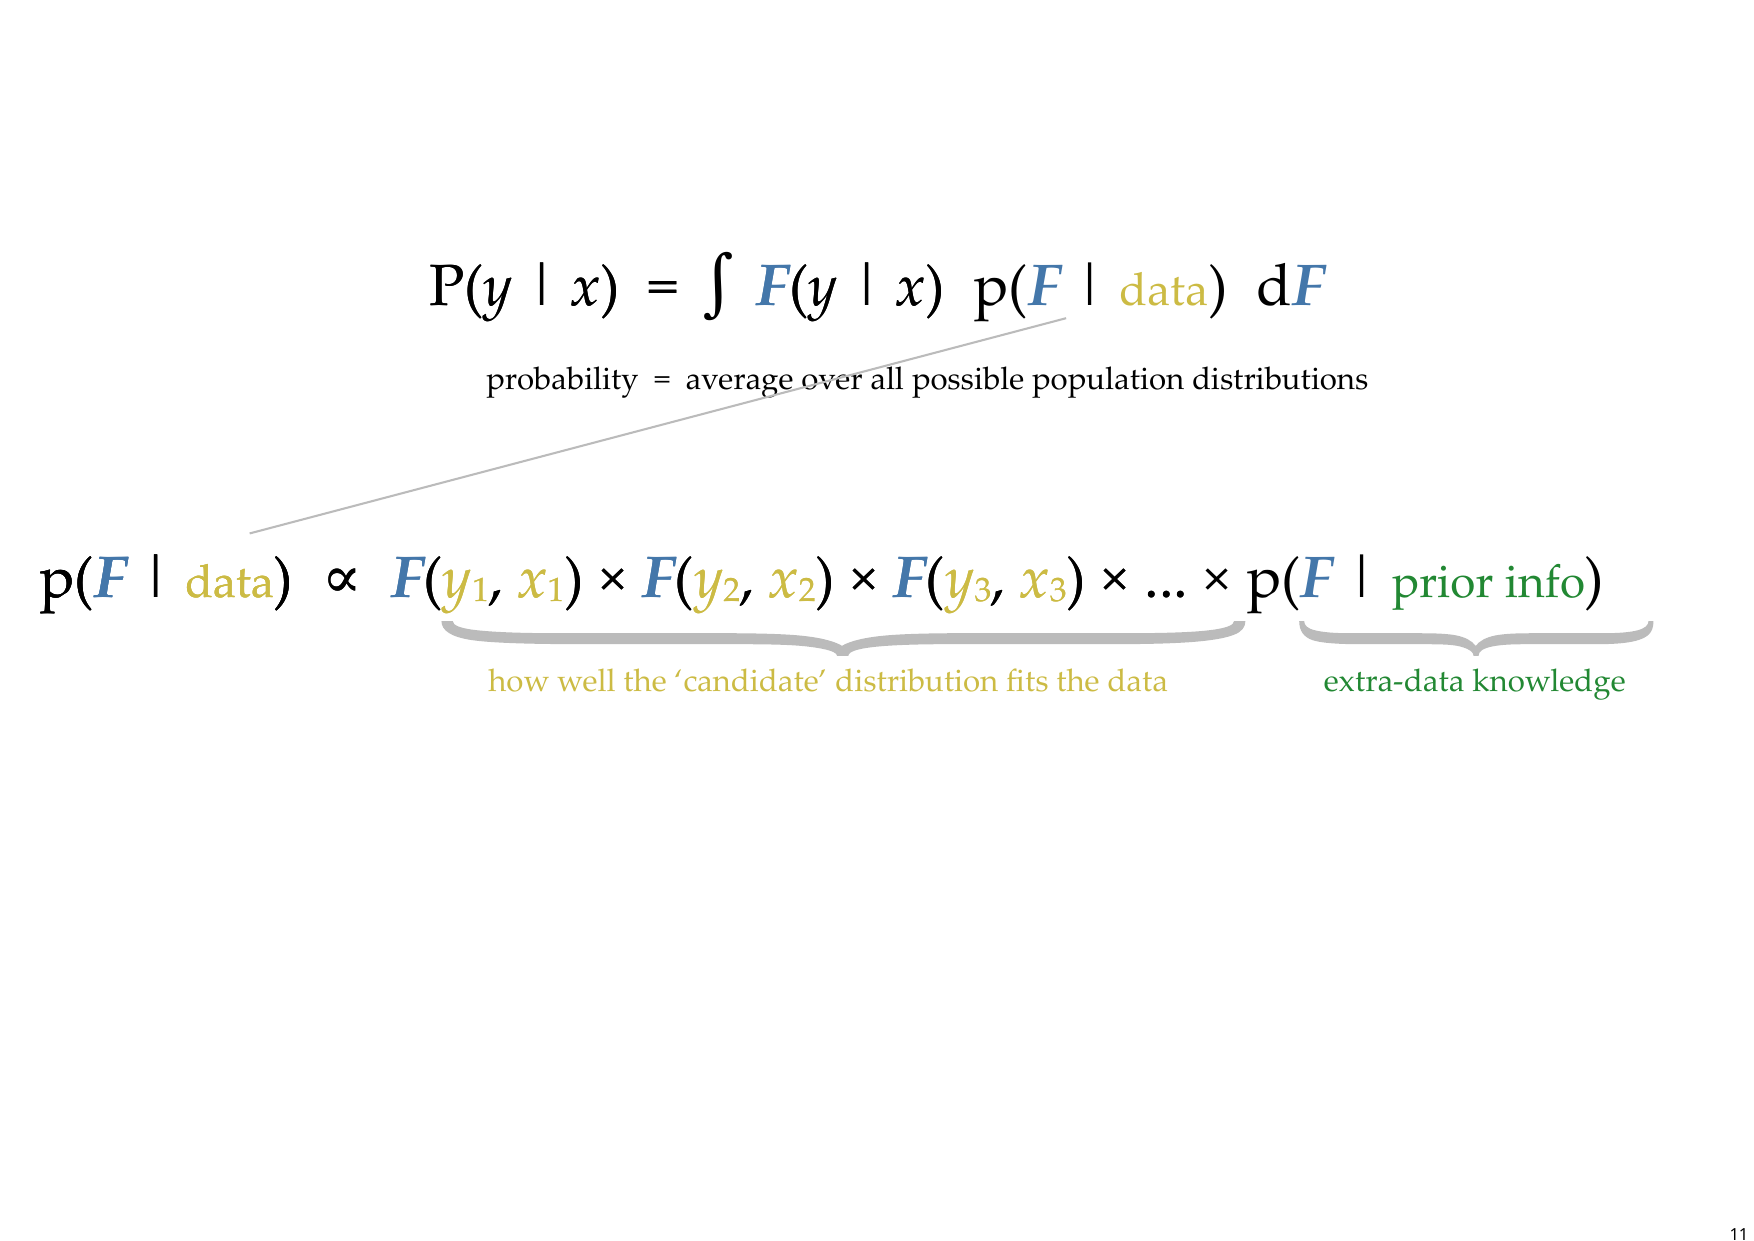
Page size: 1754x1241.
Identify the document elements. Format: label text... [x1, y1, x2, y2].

text_box [441, 622, 1246, 656]
text_box P(y | x) = ∫ F(y | x) p(F | data) dF [414, 243, 1340, 335]
text_box probability = average over all possible population distributions [471, 359, 903, 406]
text_box [1299, 622, 1654, 656]
text_box p(F | data) ∝ F(y1, x1) × F(y2, x2) × F(y3, x3) × ... × p(F | prior info) [53, 546, 1701, 622]
text_box how well the ‘candidate’ distribution fits the data [473, 661, 1209, 709]
text_box extra-data knowledge [1309, 661, 1642, 709]
text_box probability = average over all possible population distributions [741, 359, 1385, 406]
